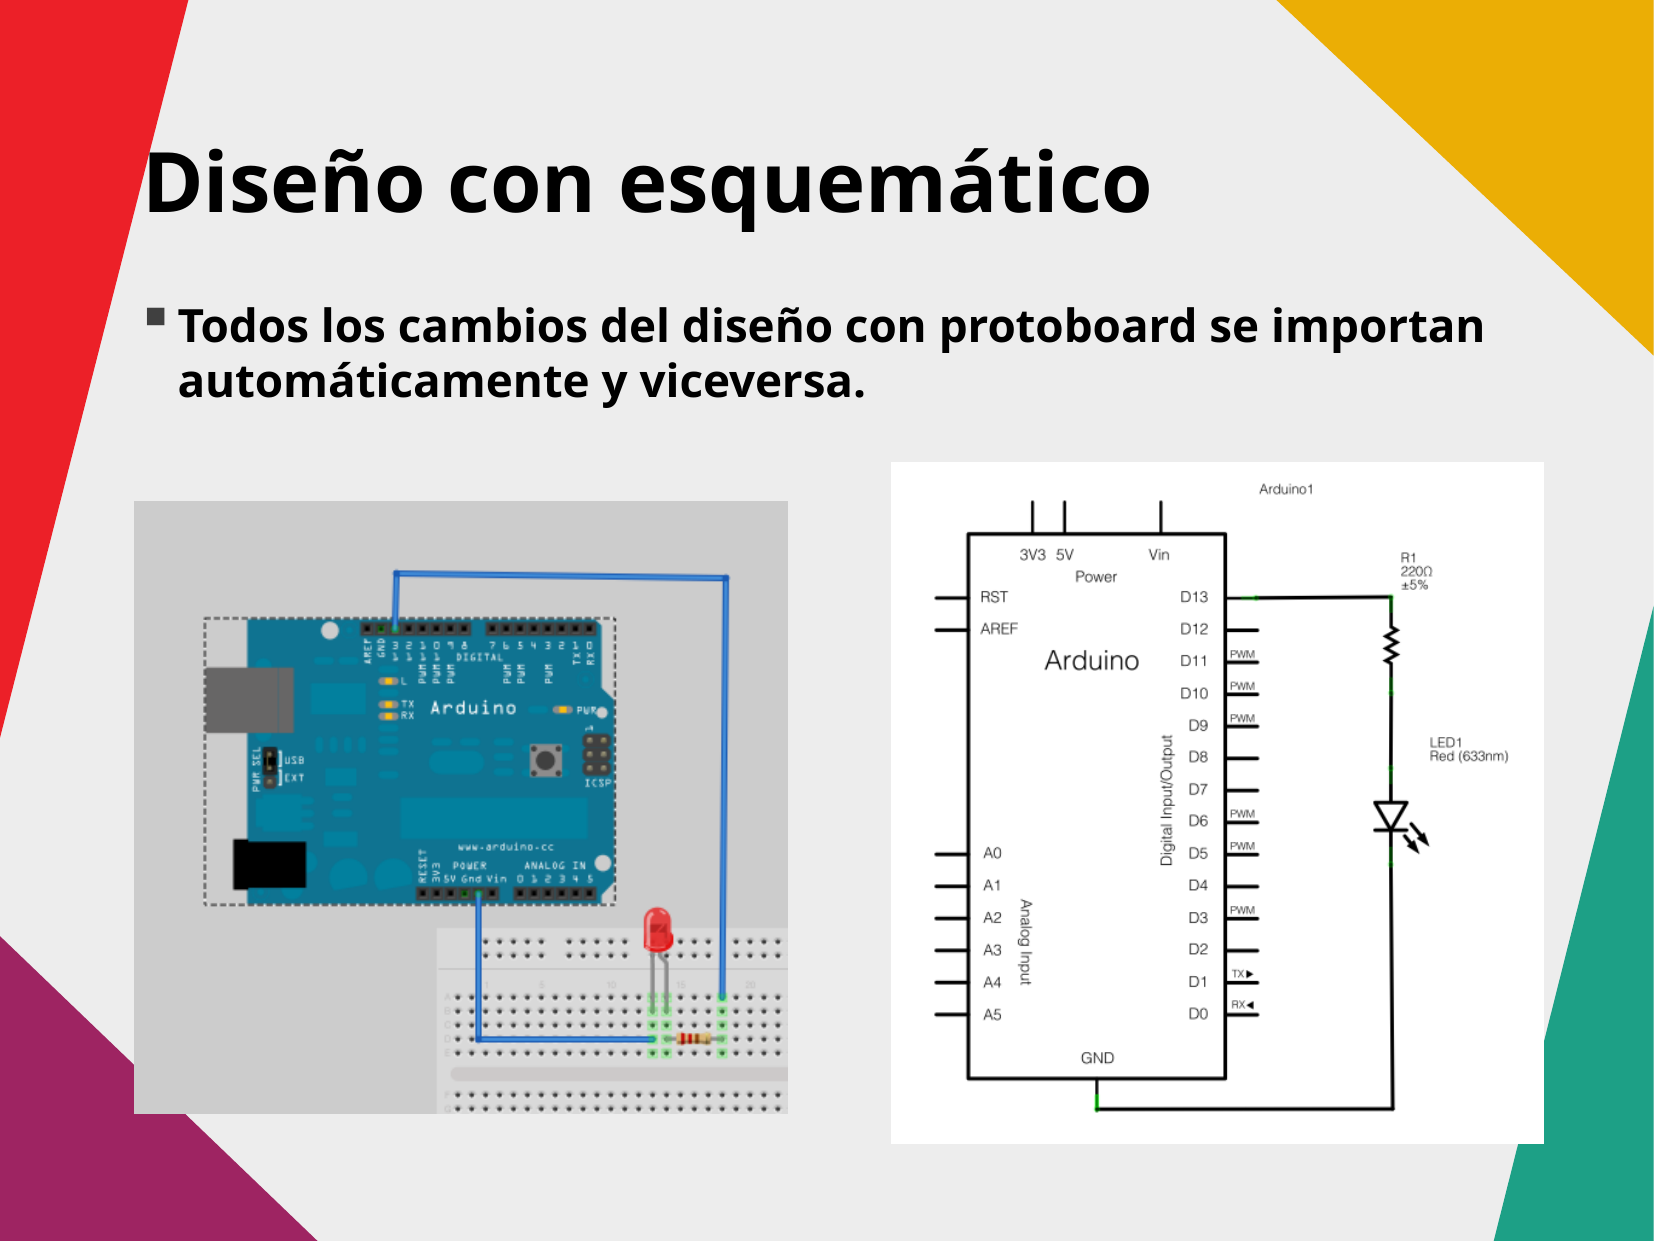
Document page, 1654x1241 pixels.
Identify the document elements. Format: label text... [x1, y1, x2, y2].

picture [134, 501, 788, 1114]
text_box Todos los cambios del diseño con protoboard se importan automáticamente y viceversa. [134, 289, 1513, 411]
text_box Diseño con esquemático [134, 40, 1477, 237]
picture [891, 462, 1544, 1144]
